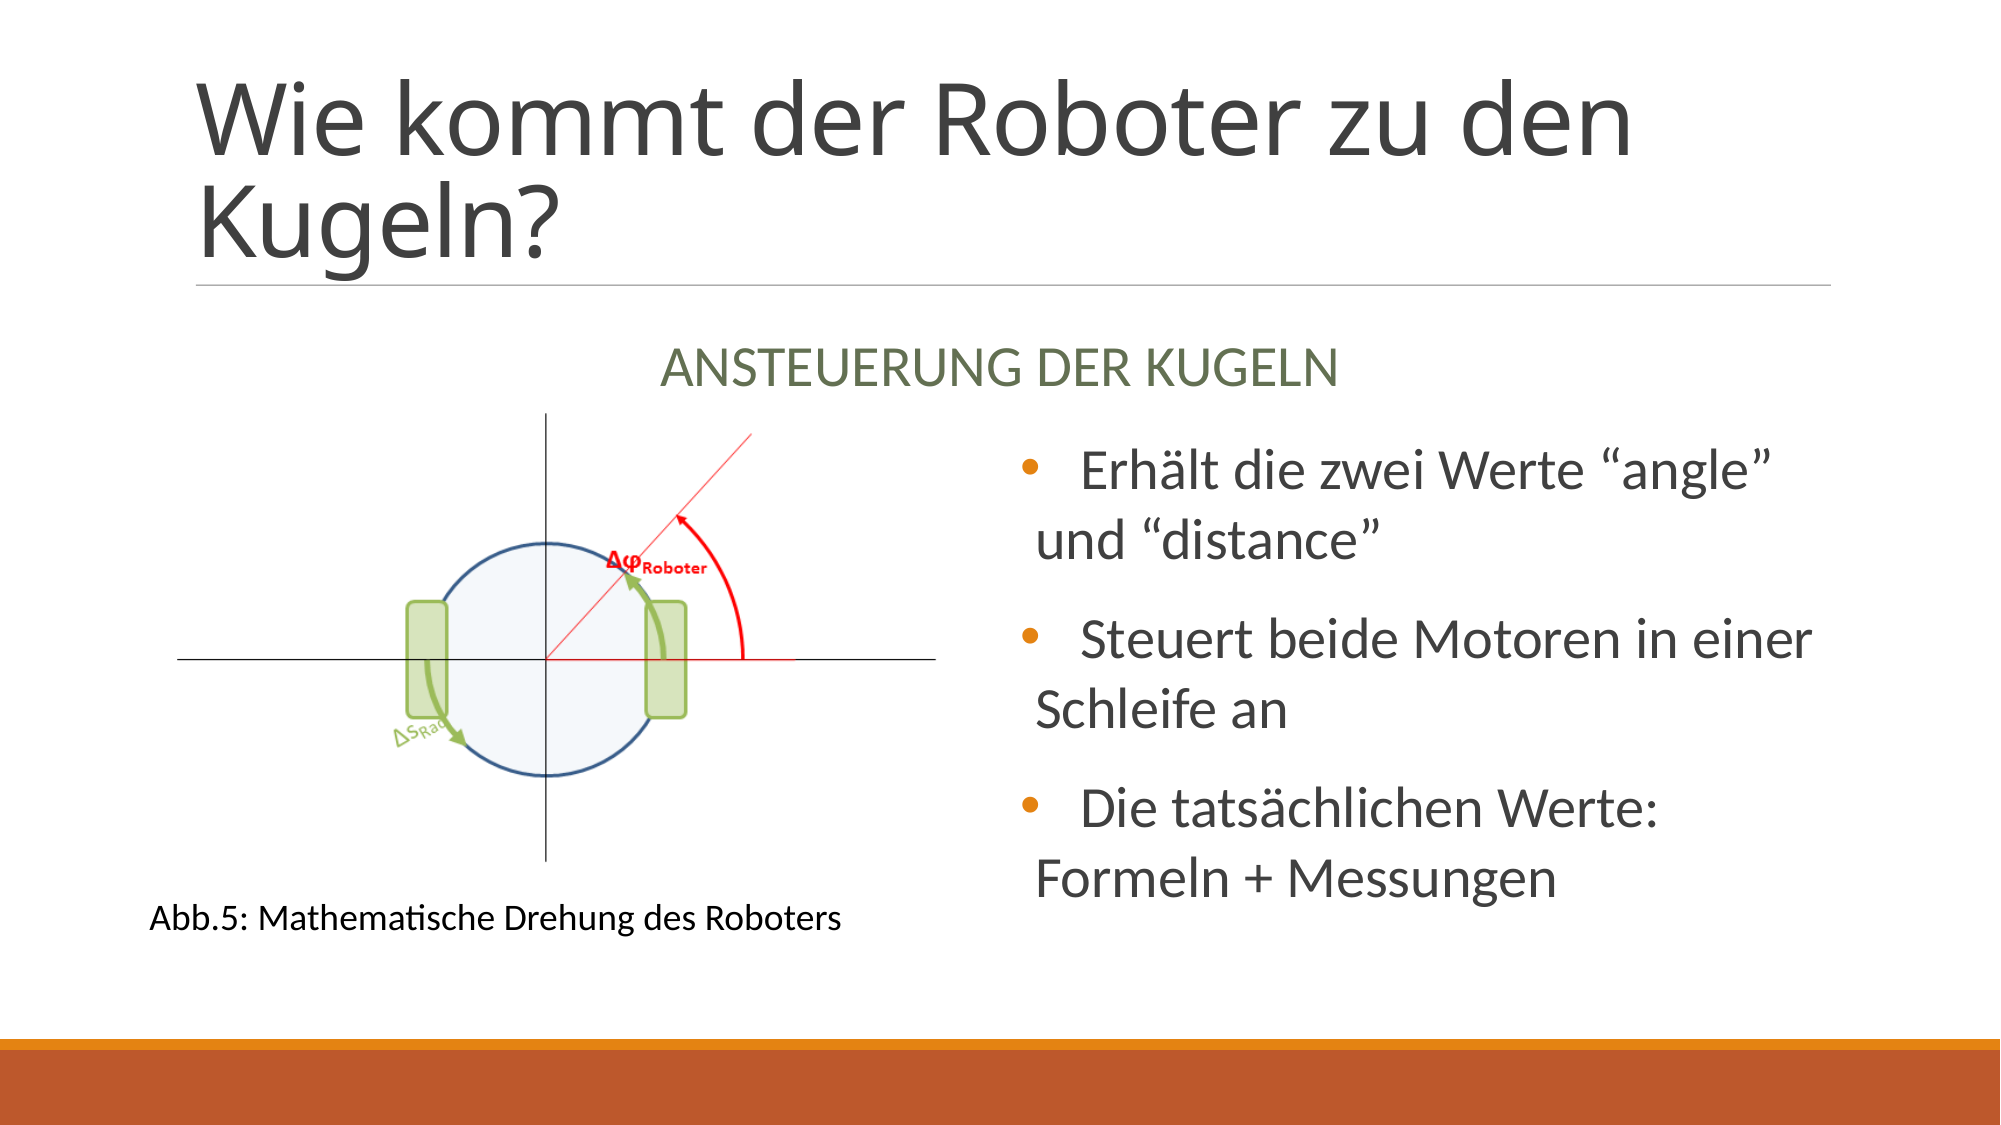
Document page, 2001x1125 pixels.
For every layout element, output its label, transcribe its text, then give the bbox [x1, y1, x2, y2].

title Wie kommt der Roboter zu den Kugeln? [180, 47, 1830, 285]
text_box Abb.5: Mathematische Drehung des Roboters [134, 885, 1004, 946]
list AnsTeuerung der Kugeln [174, 302, 1826, 424]
list Erhält die zwei Werte “angle” und “distance” Steuert beide Motoren in einer Schleife an Die tatsächlichen Werte: Formeln + Messungen [1020, 423, 1830, 978]
picture [177, 413, 937, 863]
